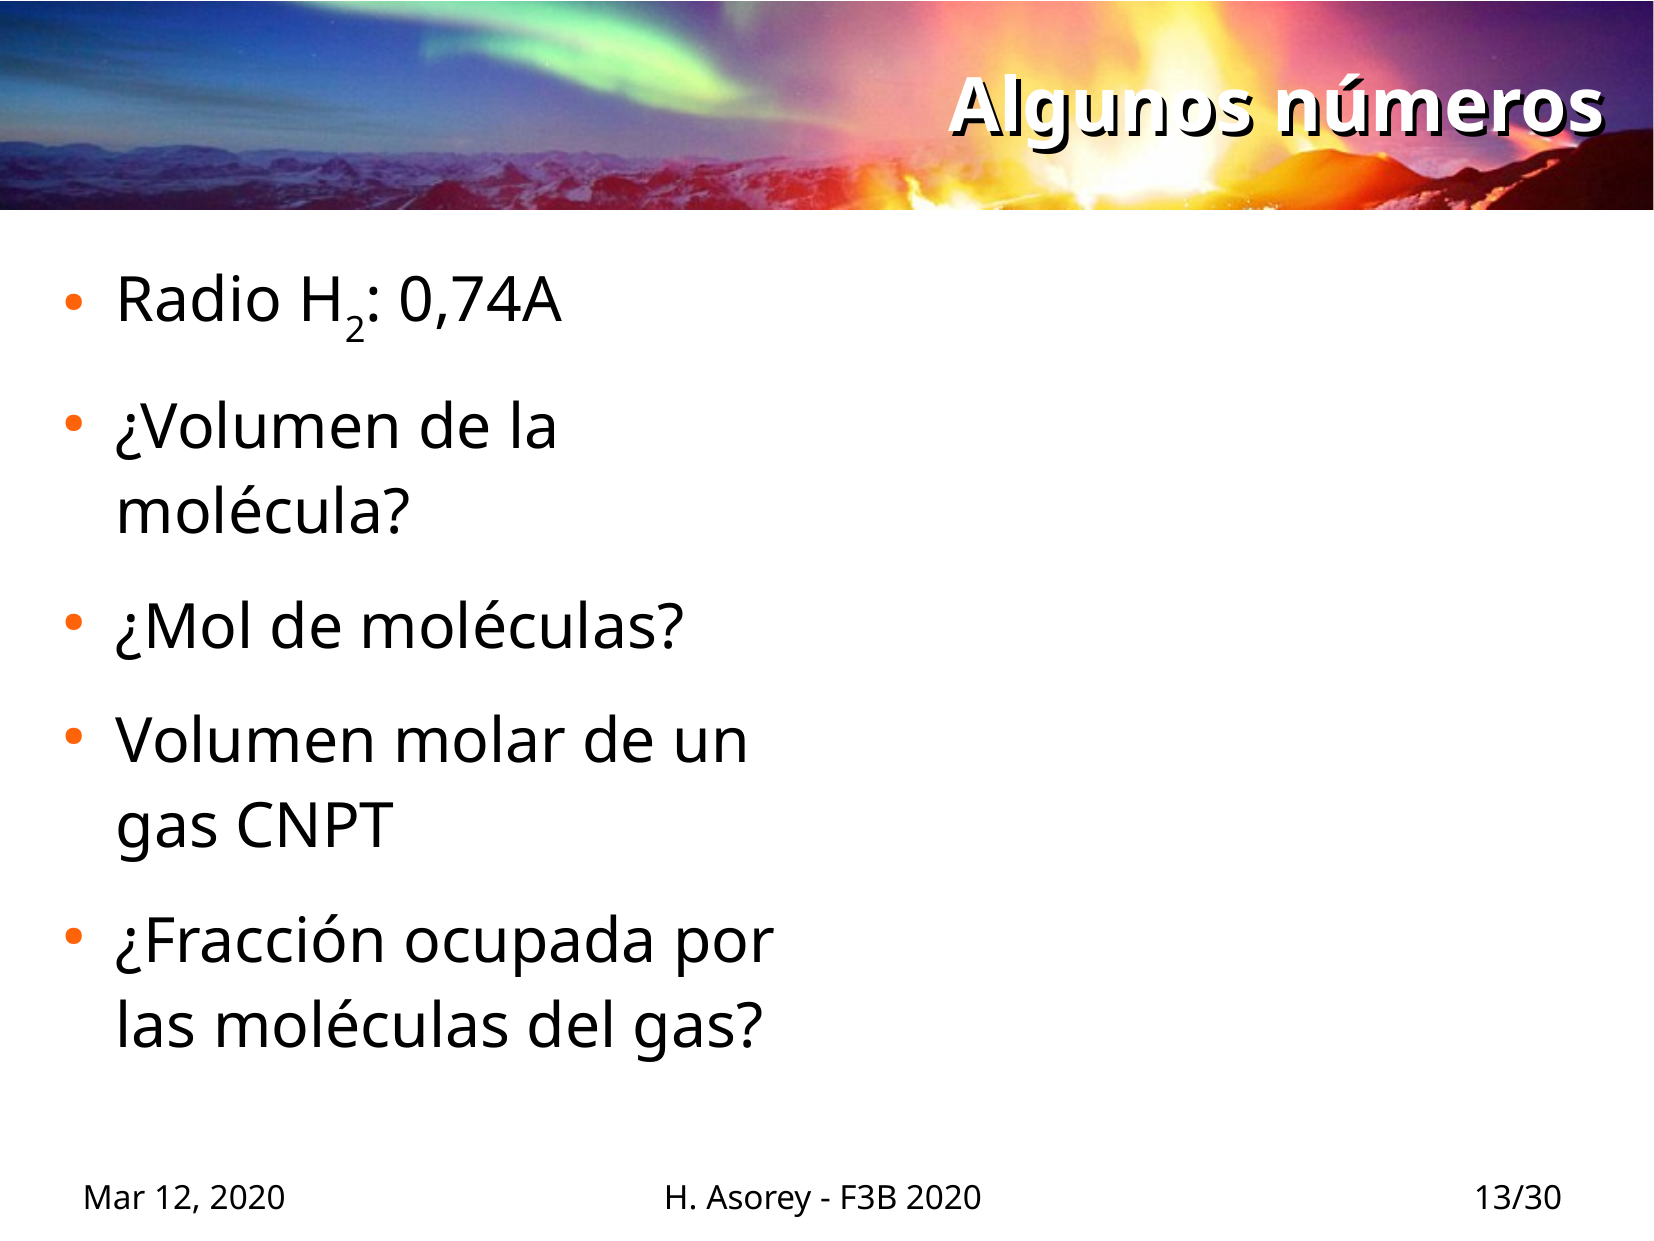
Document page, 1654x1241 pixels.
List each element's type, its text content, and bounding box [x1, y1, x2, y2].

title Algunos números [45, 15, 1606, 191]
picture [0, 1, 1654, 210]
list Radio H2: 0,74A ¿Volumen de la molécula? ¿Mol de moléculas? Volumen molar de un gas CNPT ¿Fracción ocupada por las moléculas del gas? [45, 255, 807, 1156]
